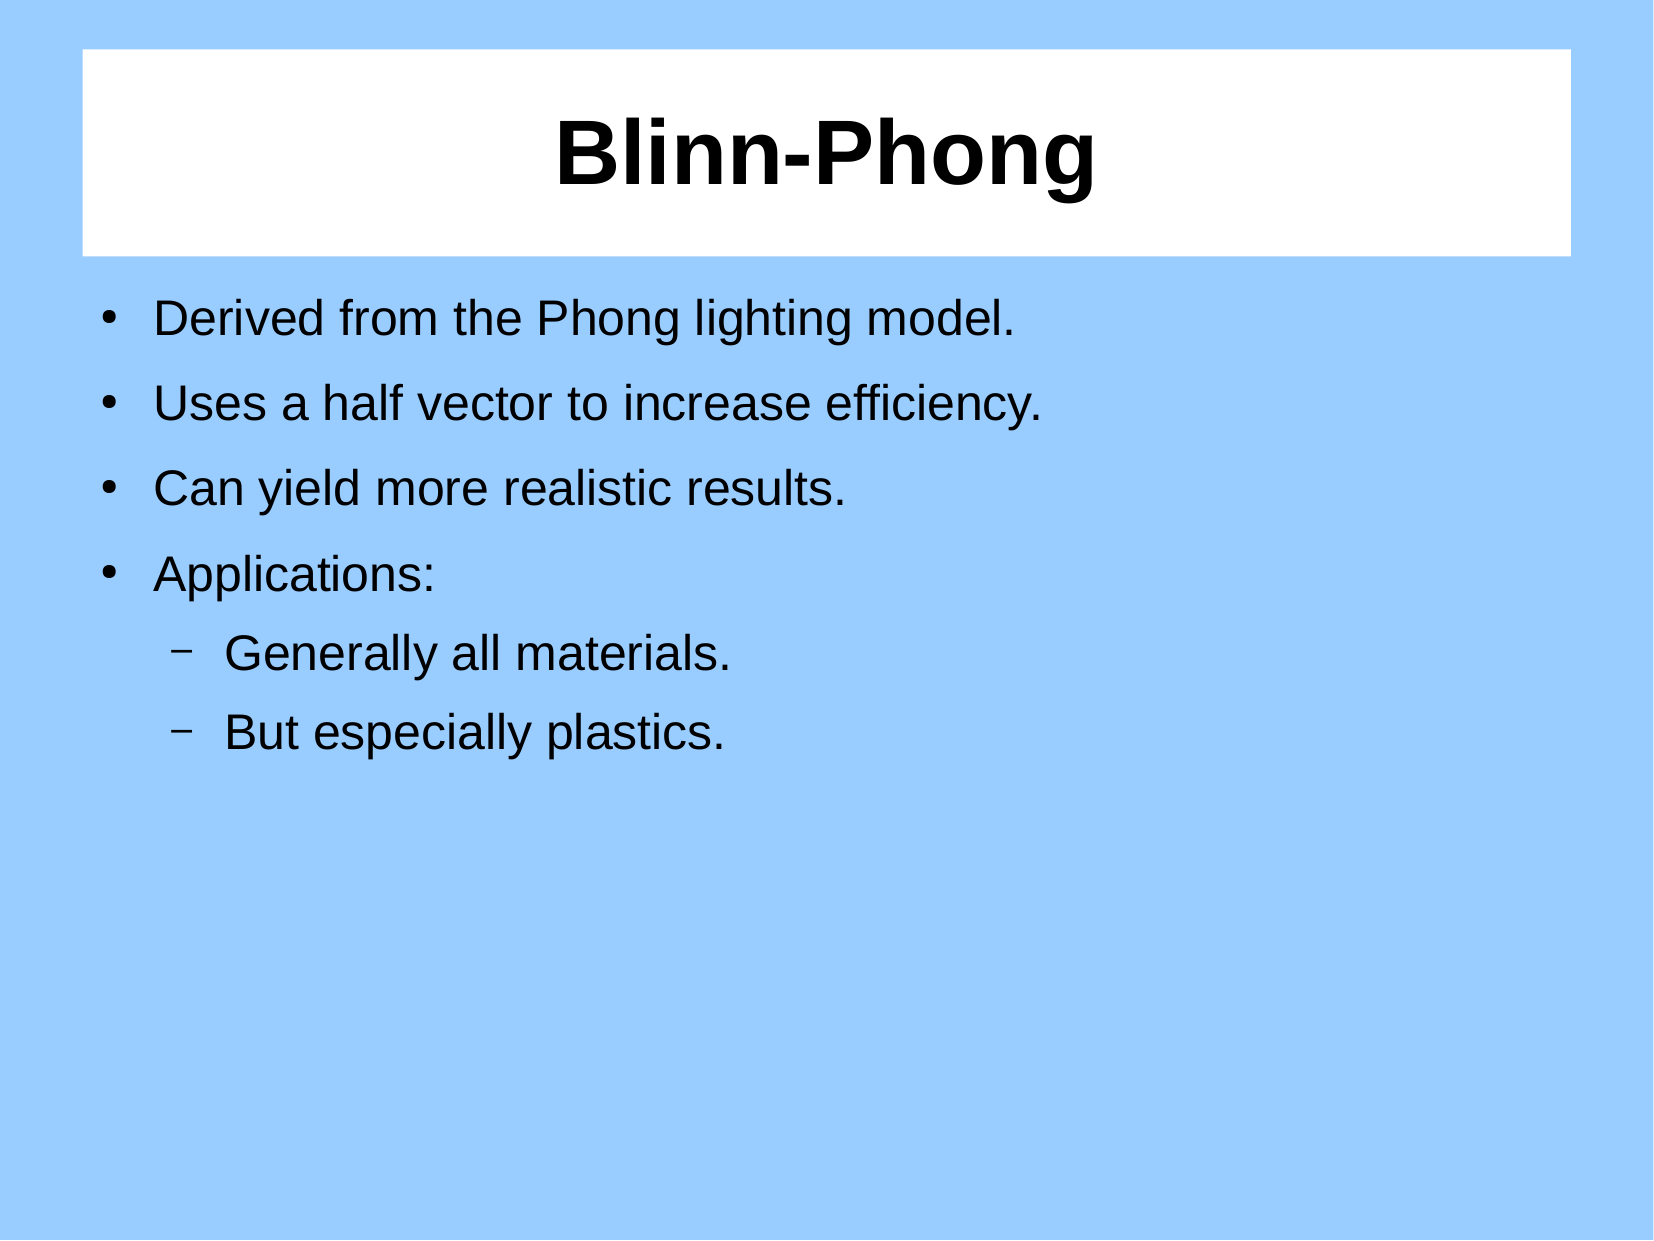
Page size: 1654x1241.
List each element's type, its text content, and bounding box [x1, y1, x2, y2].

title Blinn-Phong [82, 49, 1571, 257]
list Derived from the Phong lighting model. Uses a half vector to increase efficiency. Can yield more realistic results. Applications: Generally all materials. But especially plastics. [82, 290, 1571, 1170]
